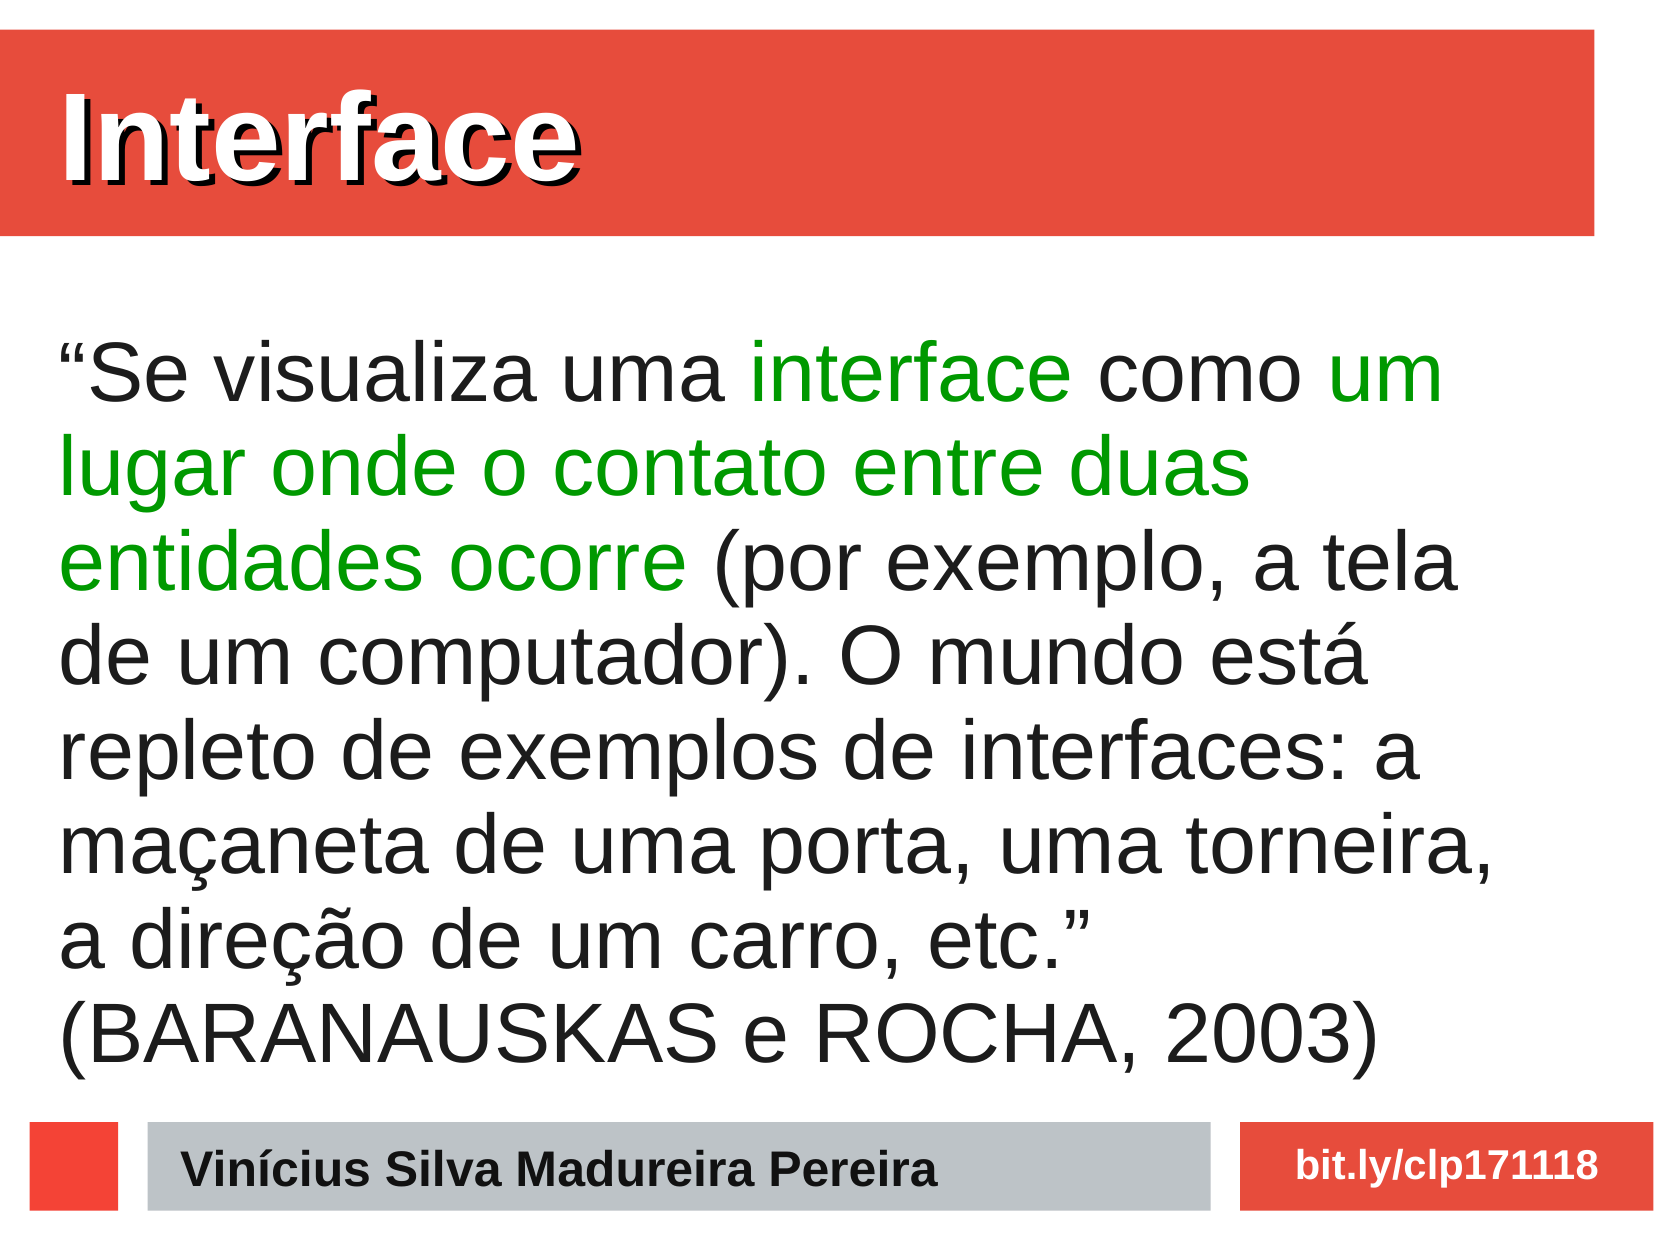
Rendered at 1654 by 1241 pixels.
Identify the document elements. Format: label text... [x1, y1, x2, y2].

title Interface [59, 59, 1595, 207]
list “Se visualiza uma interface como um lugar onde o contato entre duas entidades ocorre (por exemplo, a tela de um computador). O mundo está repleto de exemplos de interfaces: a maçaneta de uma porta, uma torneira, a direção de um carro, etc.” (BARANAUSKAS e ROCHA, 2003) [59, 324, 1565, 1093]
text_box bit.ly/clp171118 [1228, 1133, 1654, 1205]
text_box Vinícius Silva Madureira Pereira [165, 1133, 1170, 1205]
